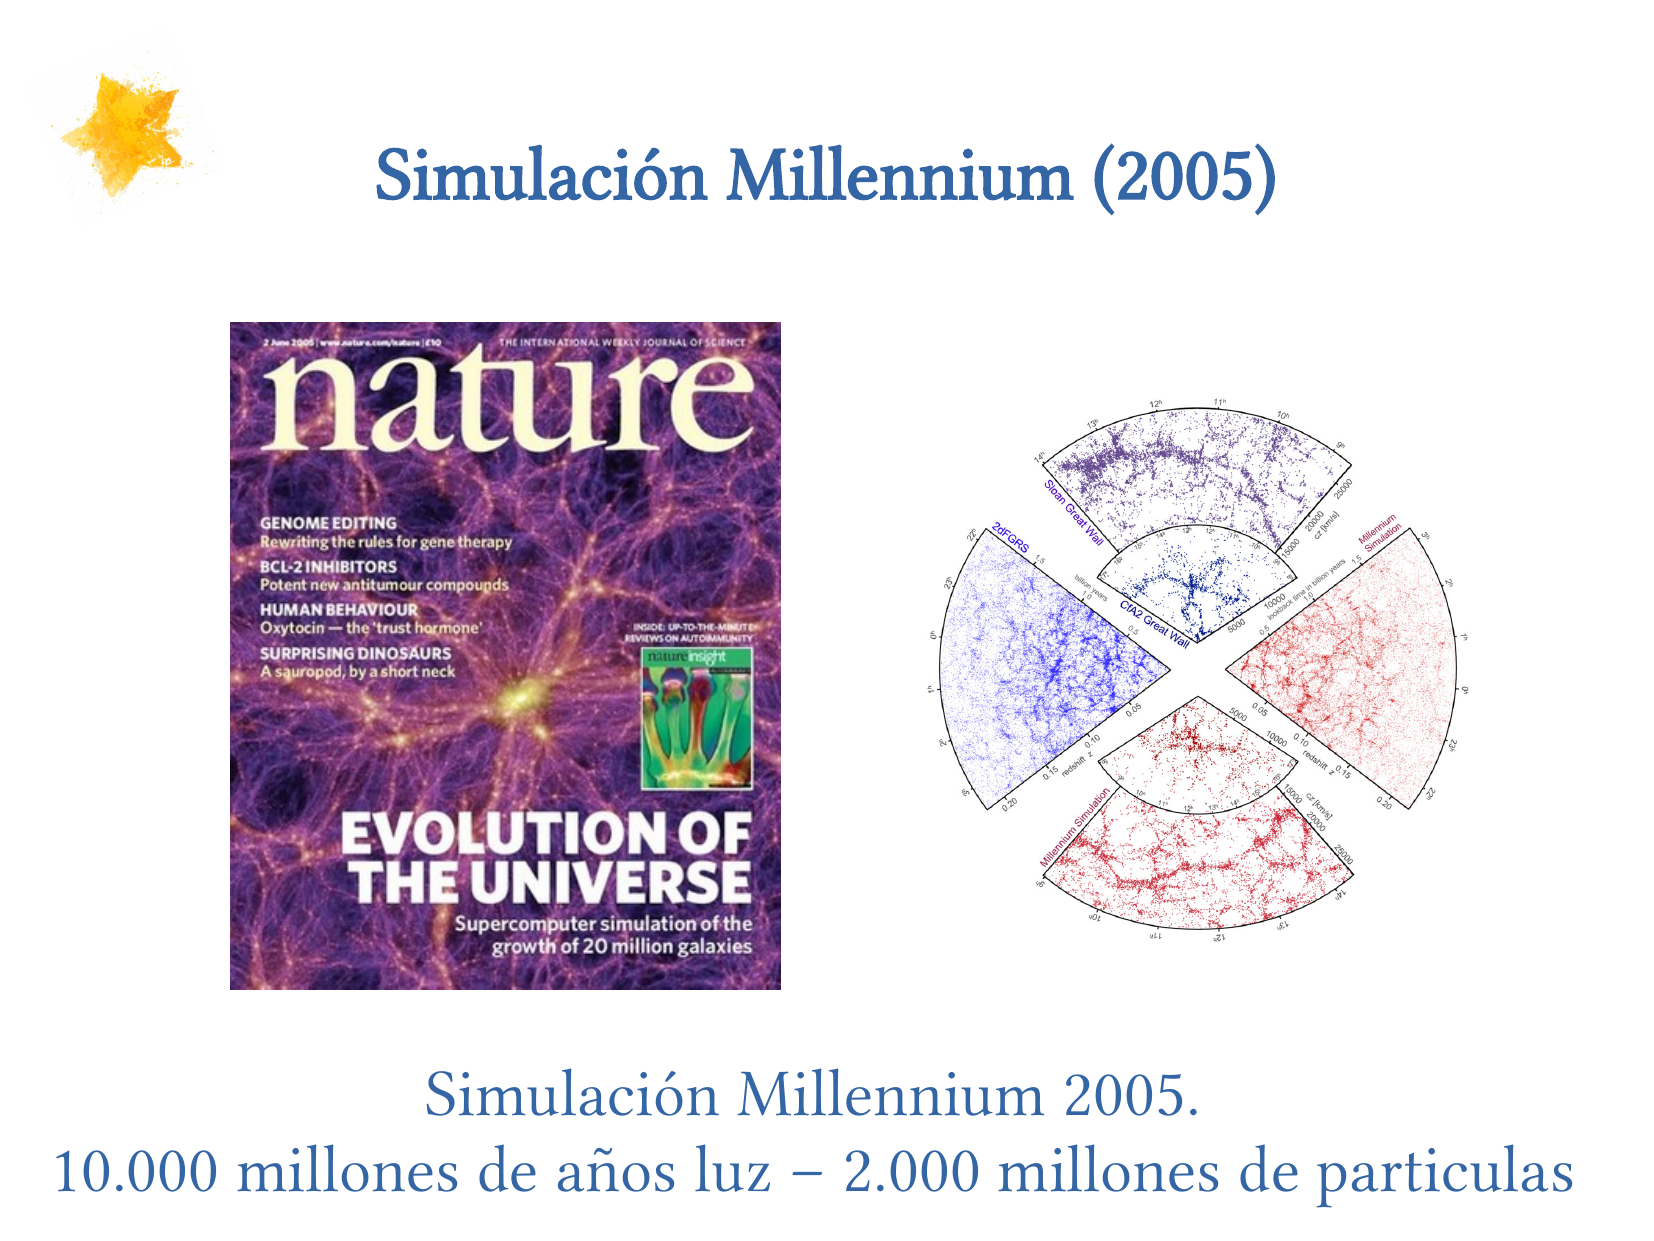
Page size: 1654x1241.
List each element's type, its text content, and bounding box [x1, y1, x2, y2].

title Simulación Millennium 2005. 10.000 millones de años luz – 2.000 millones de particulas [47, 1055, 1581, 1208]
picture [0, 0, 1654, 1241]
title Simulación Millennium (2005) [212, 112, 1441, 236]
